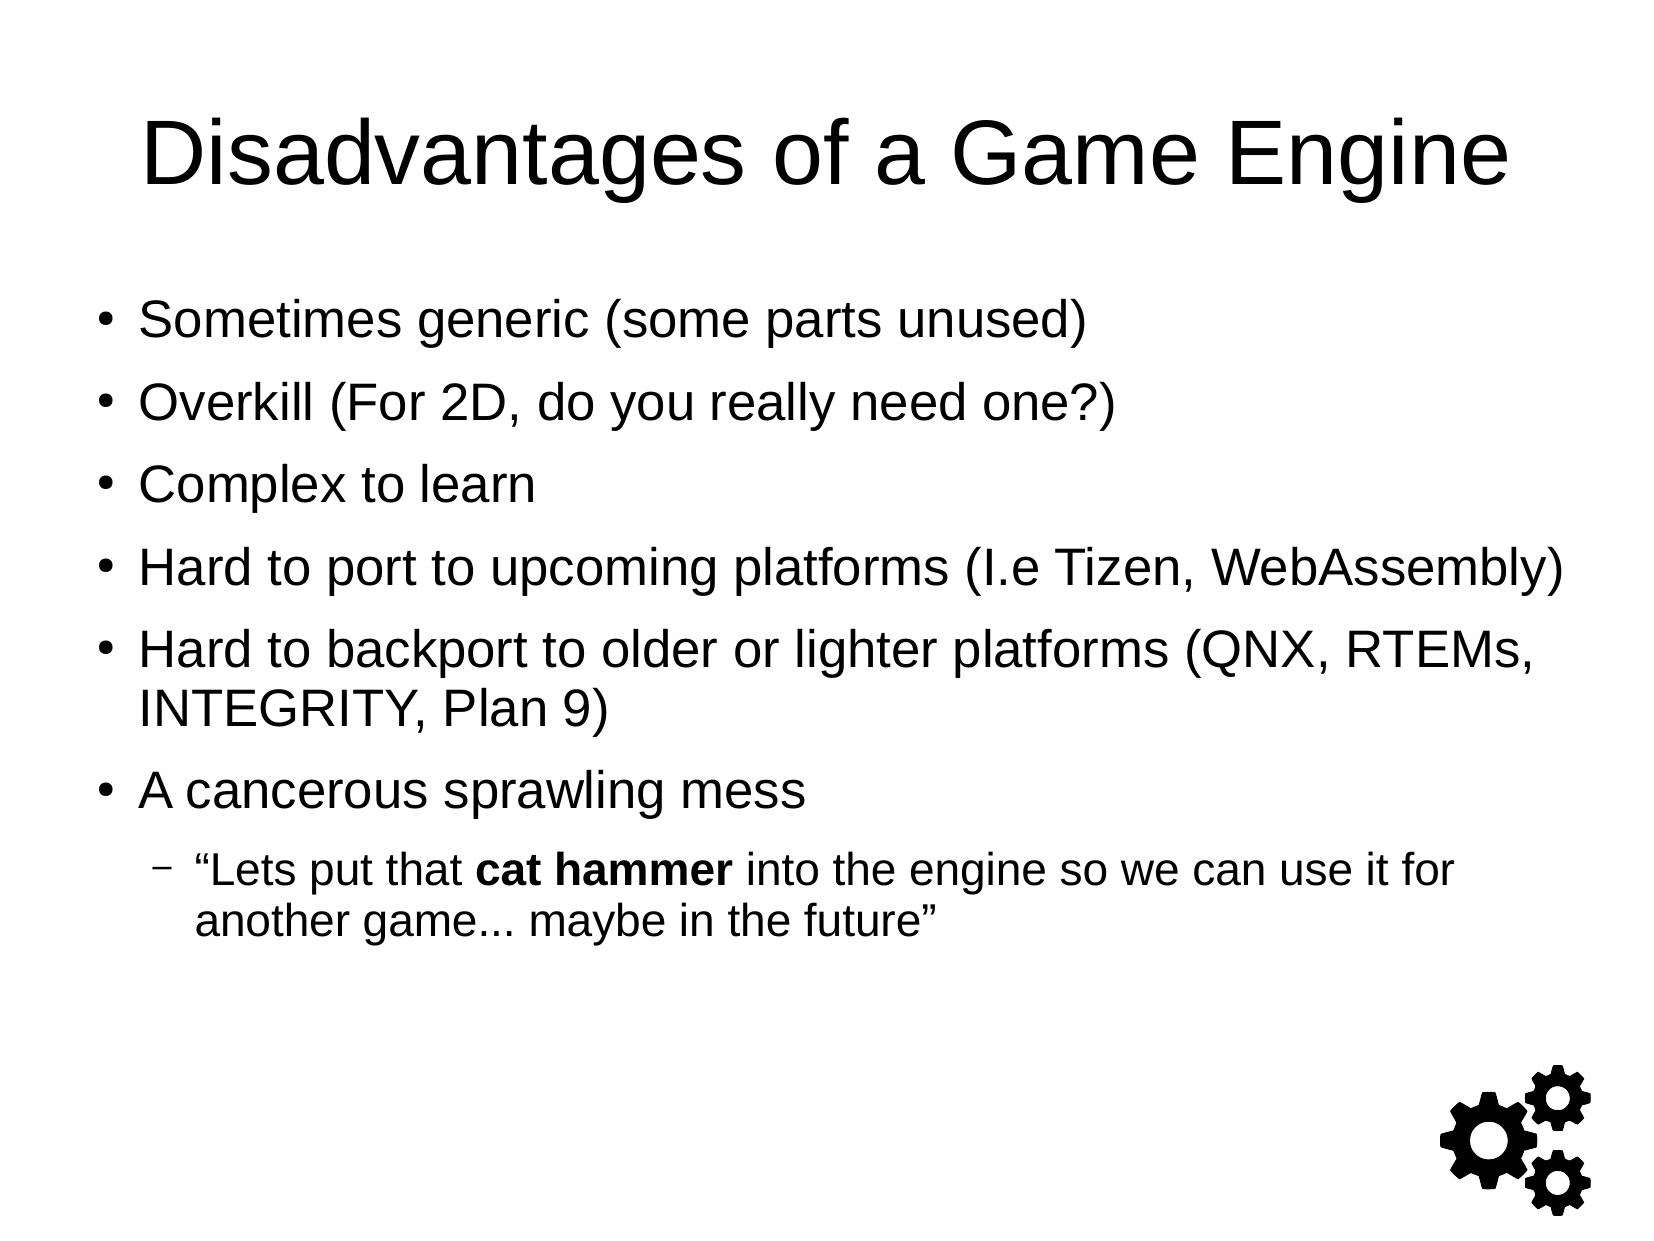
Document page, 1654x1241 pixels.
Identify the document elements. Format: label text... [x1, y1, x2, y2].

picture [1440, 1065, 1591, 1216]
list Sometimes generic (some parts unused) Overkill (For 2D, do you really need one?) Complex to learn Hard to port to upcoming platforms (I.e Tizen, WebAssembly) Hard to backport to older or lighter platforms (QNX, RTEMs, INTEGRITY, Plan 9) A cancerous sprawling mess “Lets put that cat hammer into the engine so we can use it for another game... maybe in the future” [82, 290, 1571, 1010]
title Disadvantages of a Game Engine [82, 49, 1571, 257]
